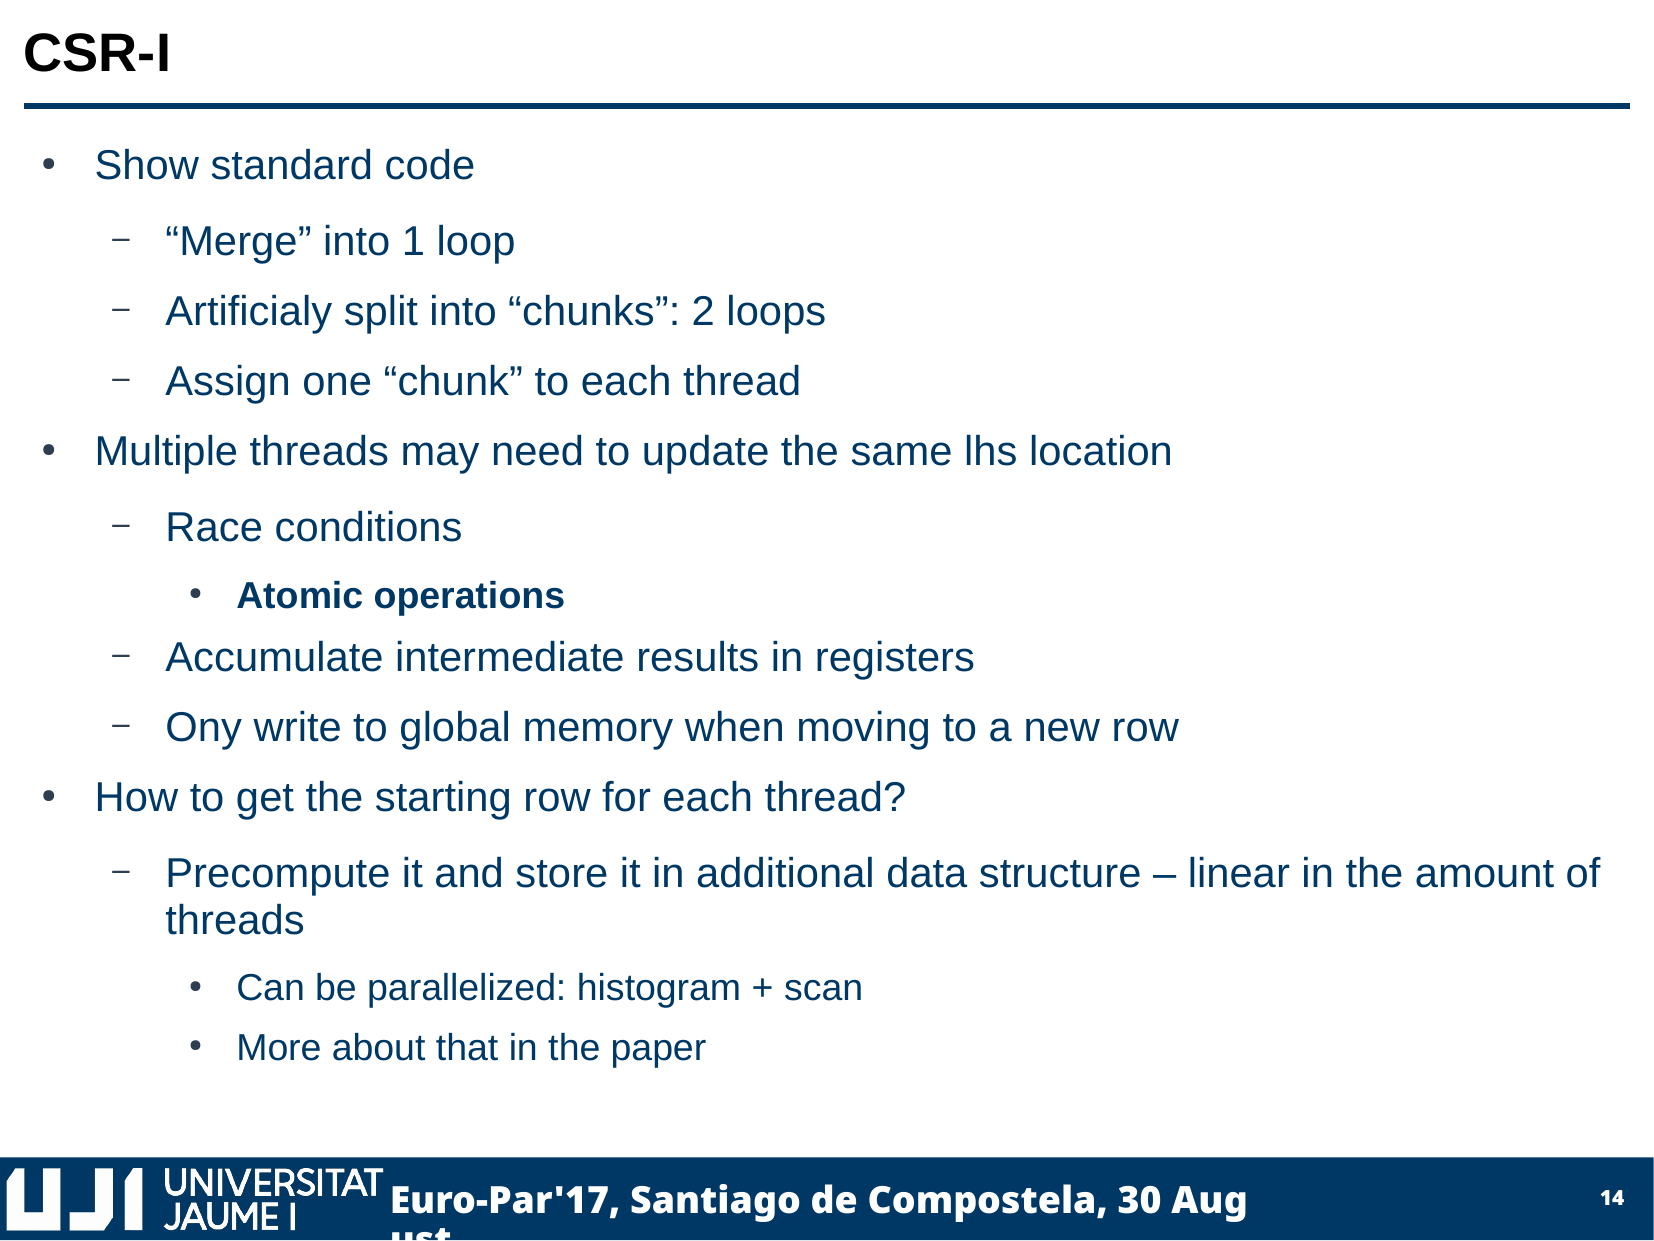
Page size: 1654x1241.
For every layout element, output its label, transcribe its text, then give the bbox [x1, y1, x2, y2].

title CSR-I [23, 0, 1630, 107]
picture [0, 1158, 390, 1241]
list Show standard code “Merge” into 1 loop Artificialy split into “chunks”: 2 loops Assign one “chunk” to each thread Multiple threads may need to update the same lhs location Race conditions Atomic operations Accumulate intermediate results in registers Ony write to global memory when moving to a new row How to get the starting row for each thread? Precompute it and store it in additional data structure – linear in the amount of threads Can be parallelized: histogram + scan More about that in the paper [23, 141, 1630, 1134]
